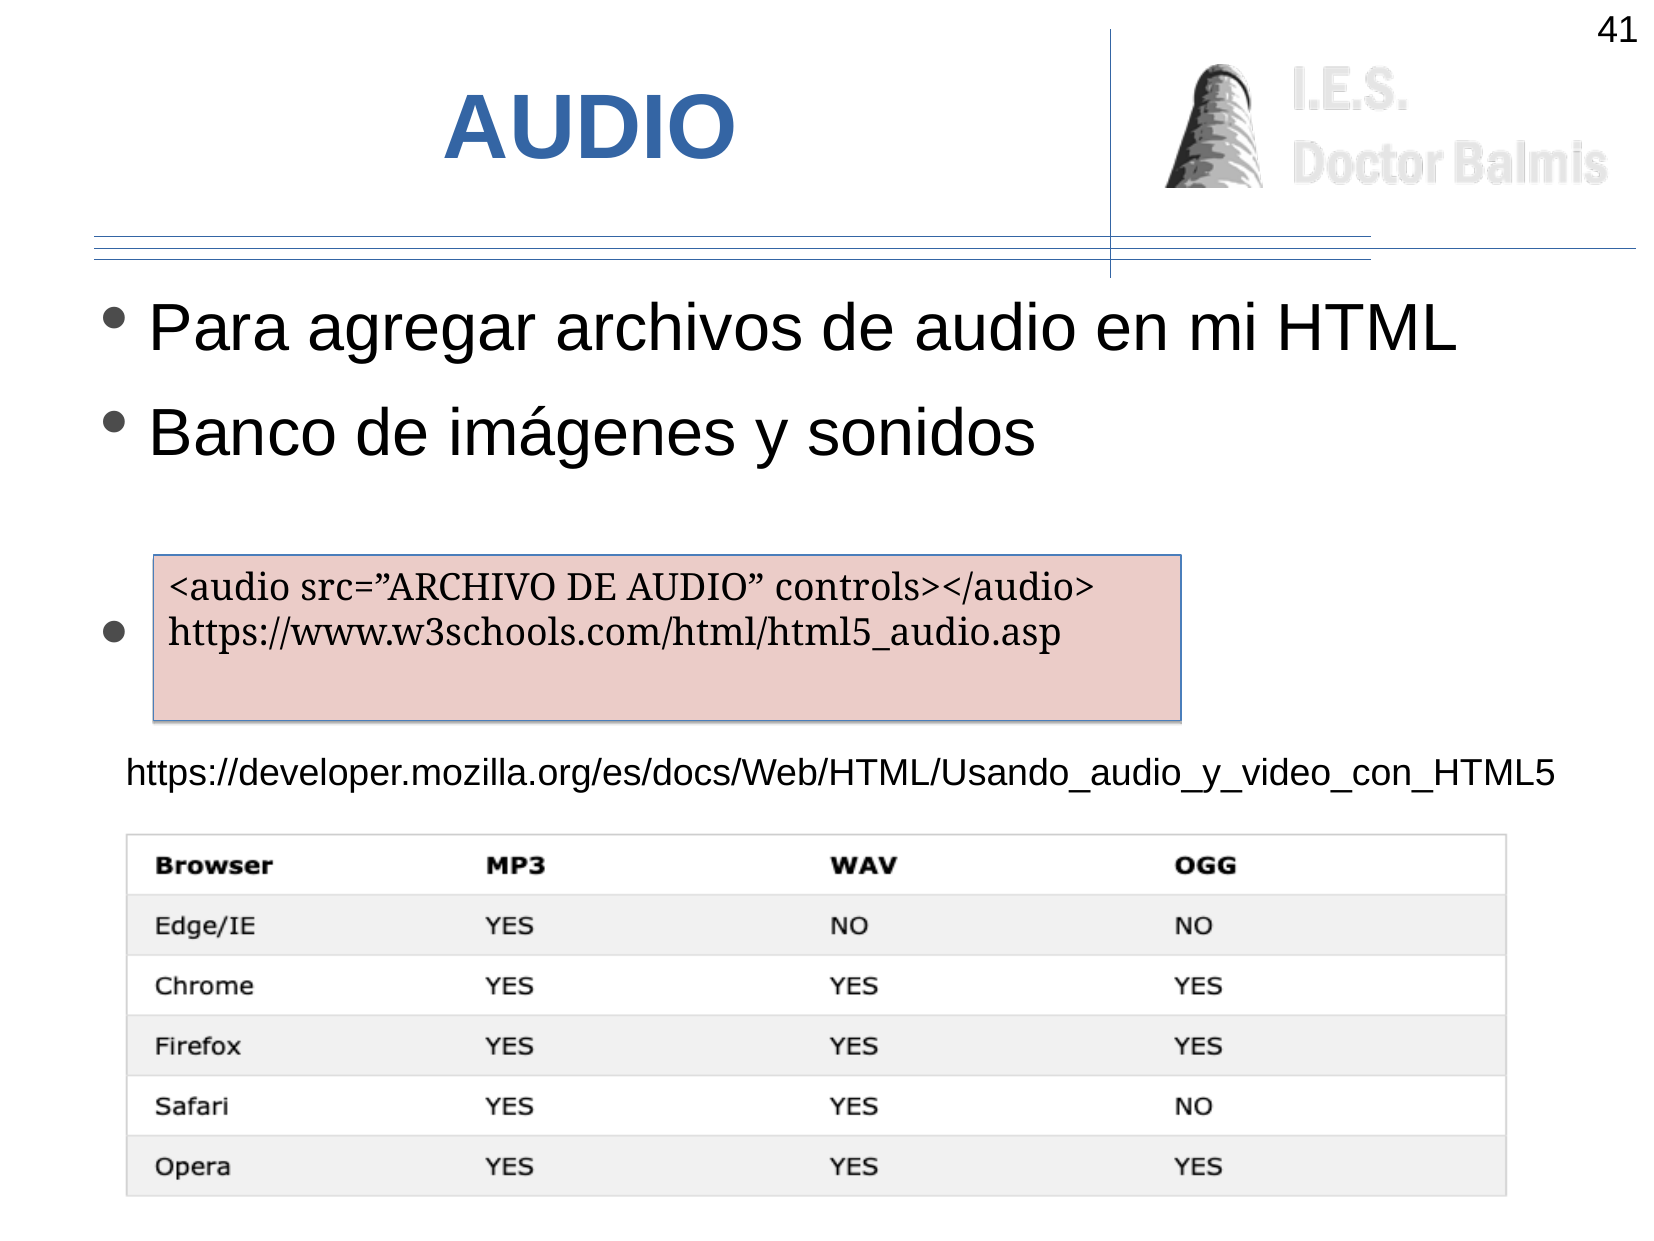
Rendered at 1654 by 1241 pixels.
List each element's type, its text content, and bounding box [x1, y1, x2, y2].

text_box https://developer.mozilla.org/es/docs/Web/HTML/Usando_audio_y_video_con_HTML5 [111, 744, 1571, 801]
text_box <audio src=”ARCHIVO DE AUDIO” controls></audio> https://www.w3schools.com/html/html5_audio.asp [153, 555, 1182, 721]
list Para agregar archivos de audio en mi HTML Banco de imágenes y sonidos [82, 290, 1571, 1010]
picture [106, 814, 1536, 1217]
title AUDIO [118, 23, 1063, 231]
picture [1133, 64, 1619, 188]
